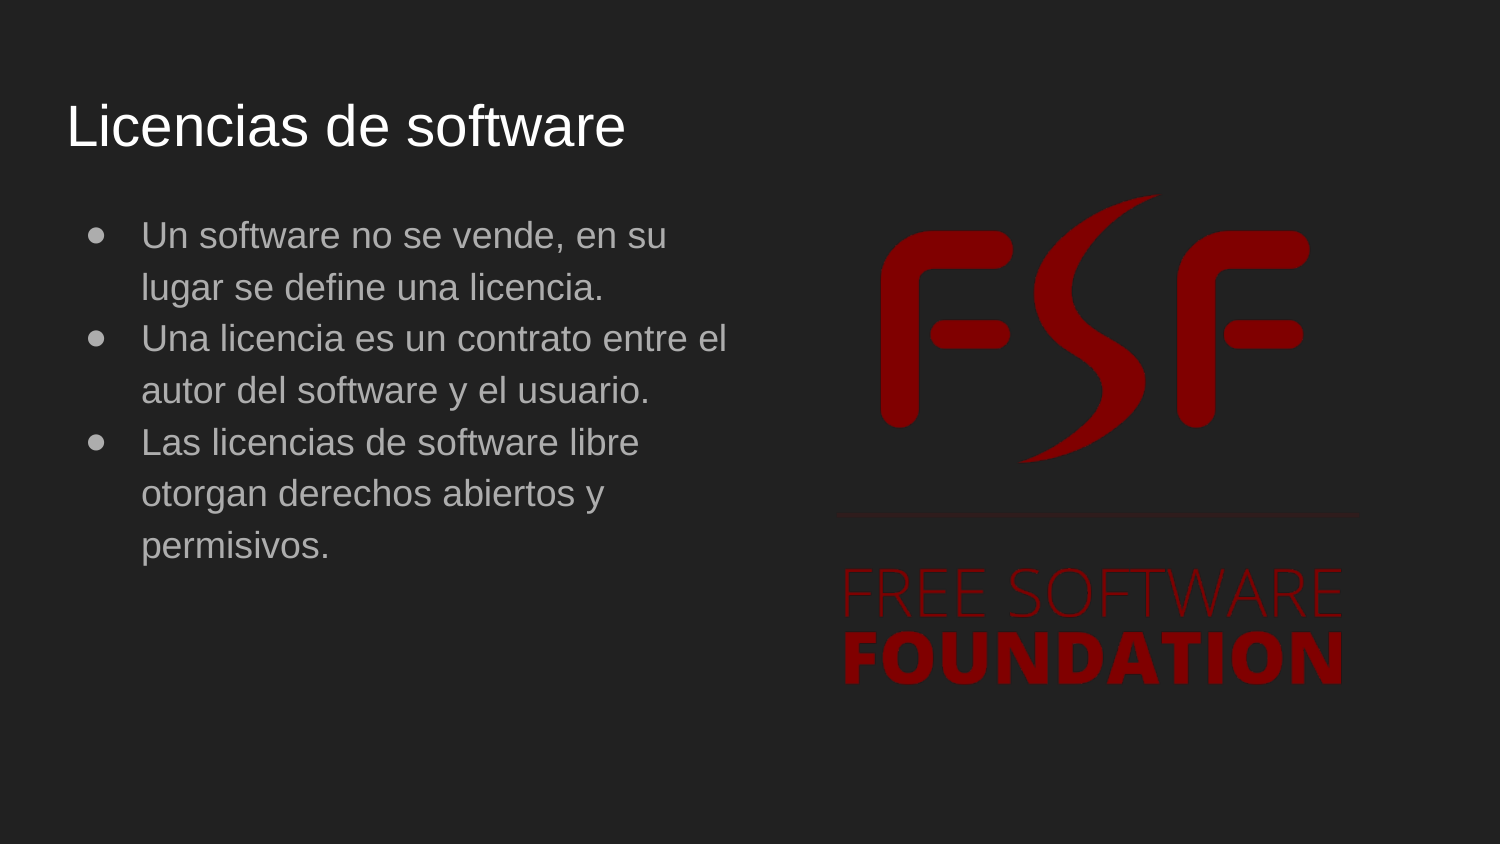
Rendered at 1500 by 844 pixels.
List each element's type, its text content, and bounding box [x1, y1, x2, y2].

title Licencias de software [51, 72, 720, 167]
list Un software no se vende, en su lugar se define una licencia. Una licencia es un contrato entre el autor del software y el usuario. Las licencias de software libre otorgan derechos abiertos y permisivos. [51, 189, 720, 750]
picture [720, 44, 1471, 796]
